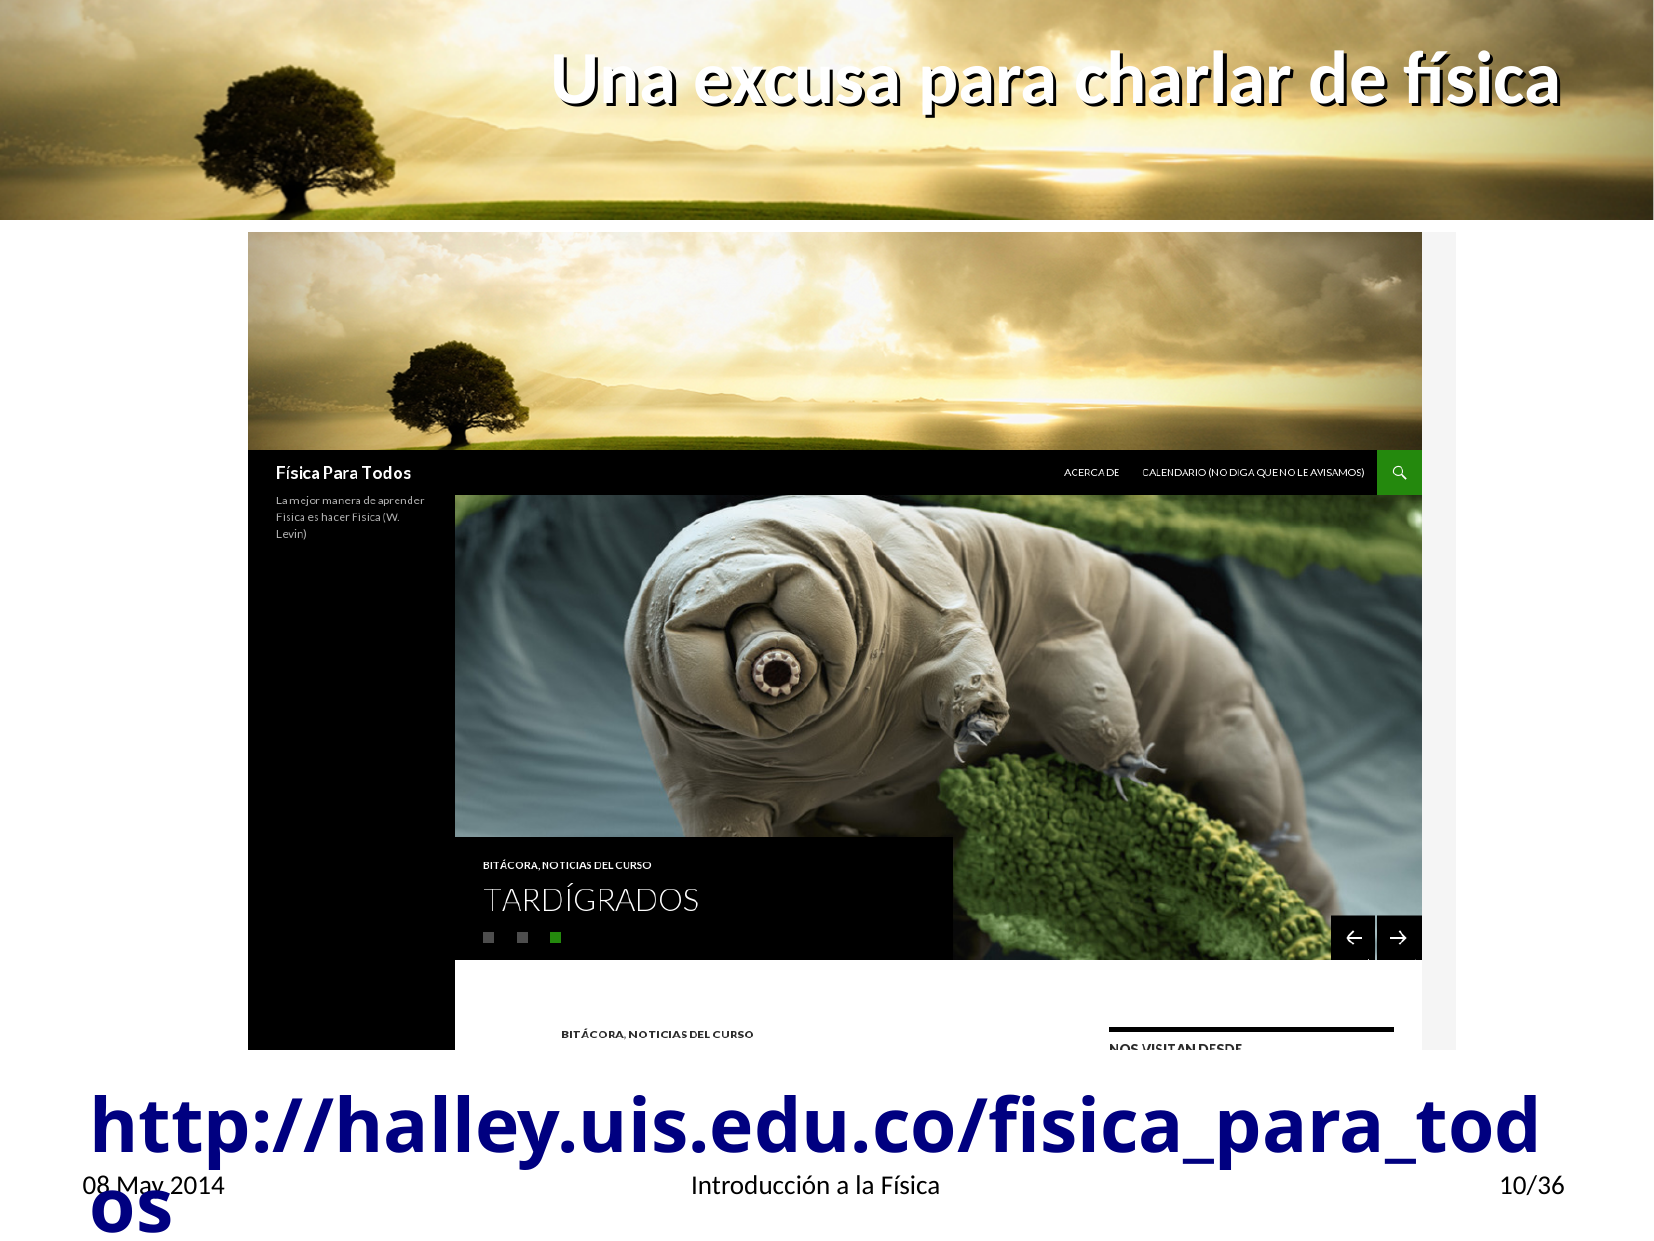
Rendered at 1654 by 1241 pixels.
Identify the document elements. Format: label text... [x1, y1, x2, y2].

text_box http://halley.uis.edu.co/fisica_para_todos [75, 1065, 1591, 1178]
picture [0, 0, 1654, 220]
title Una excusa para charlar de física [75, 19, 1564, 151]
picture [248, 232, 1456, 1051]
